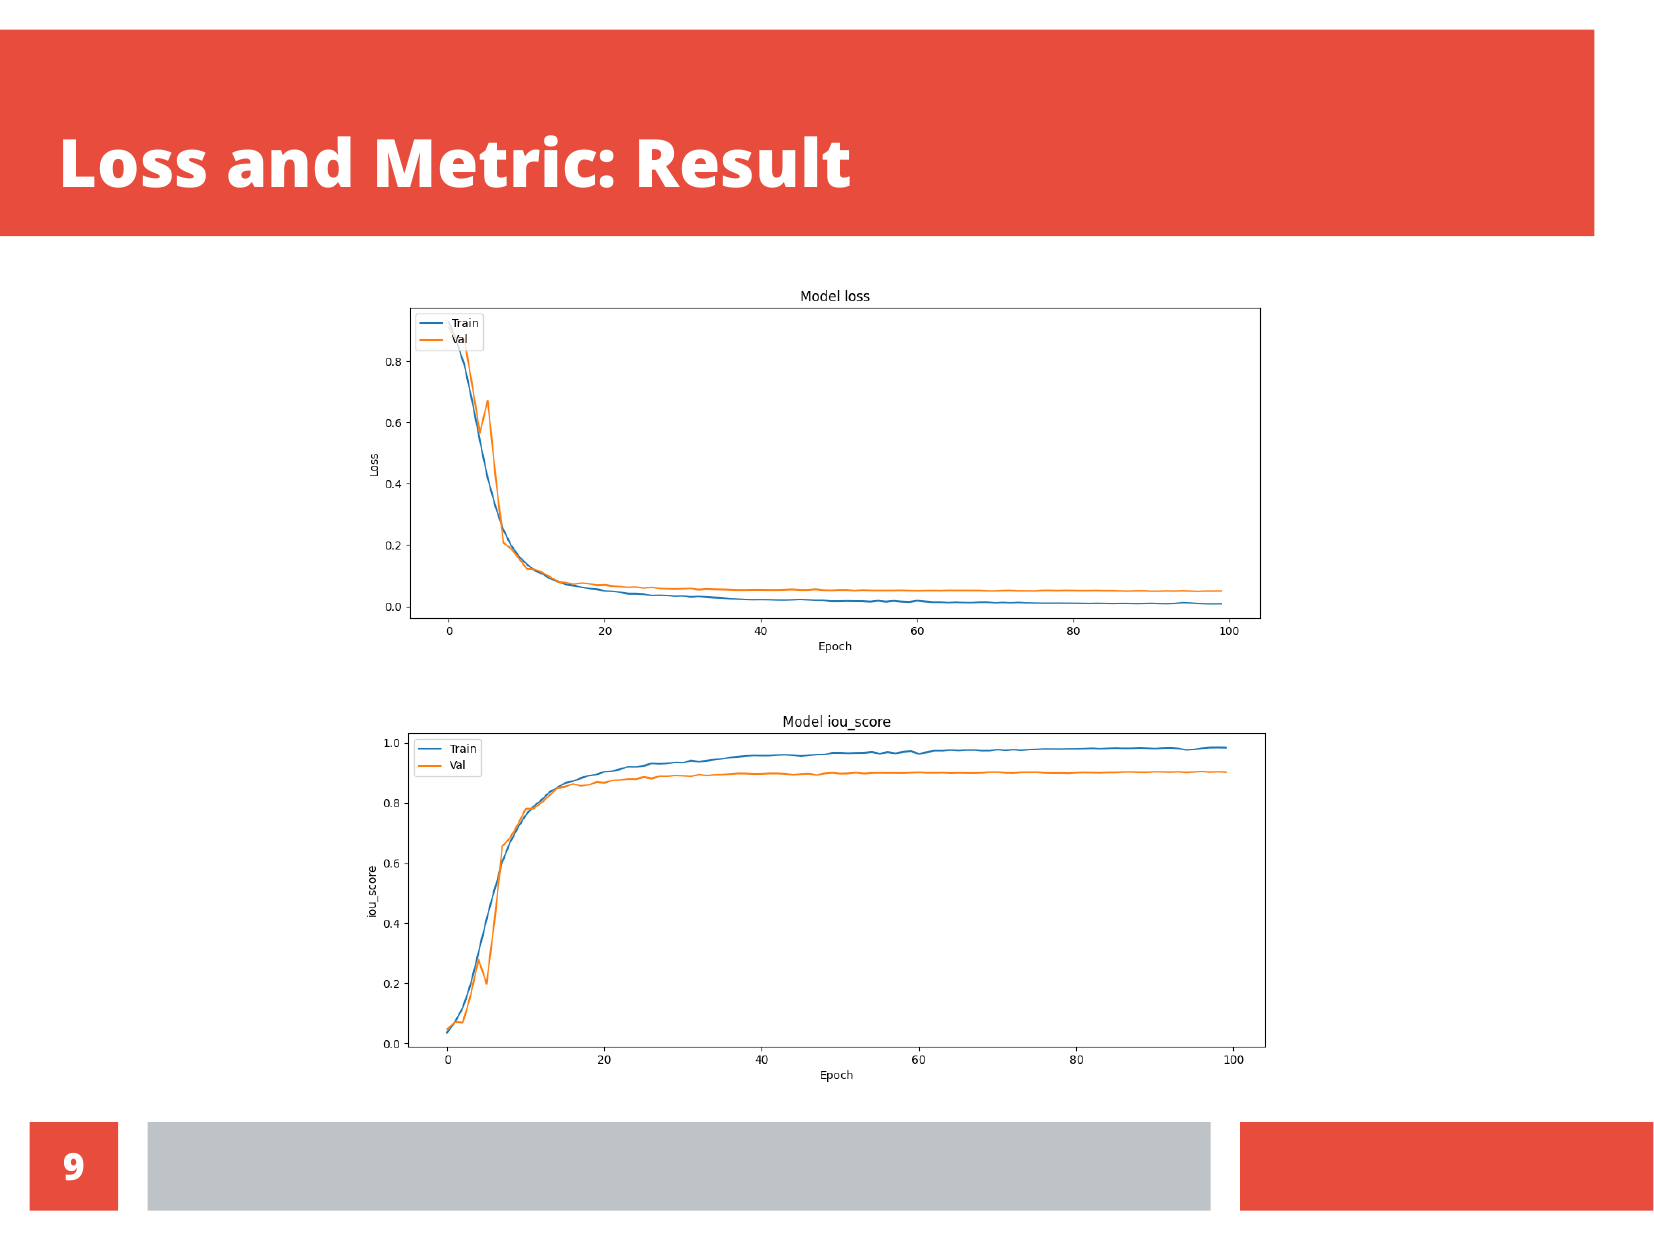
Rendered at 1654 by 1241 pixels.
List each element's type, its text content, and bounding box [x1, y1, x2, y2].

picture [342, 685, 1296, 1091]
picture [346, 259, 1312, 674]
title Loss and Metric: Result [59, 59, 1595, 207]
